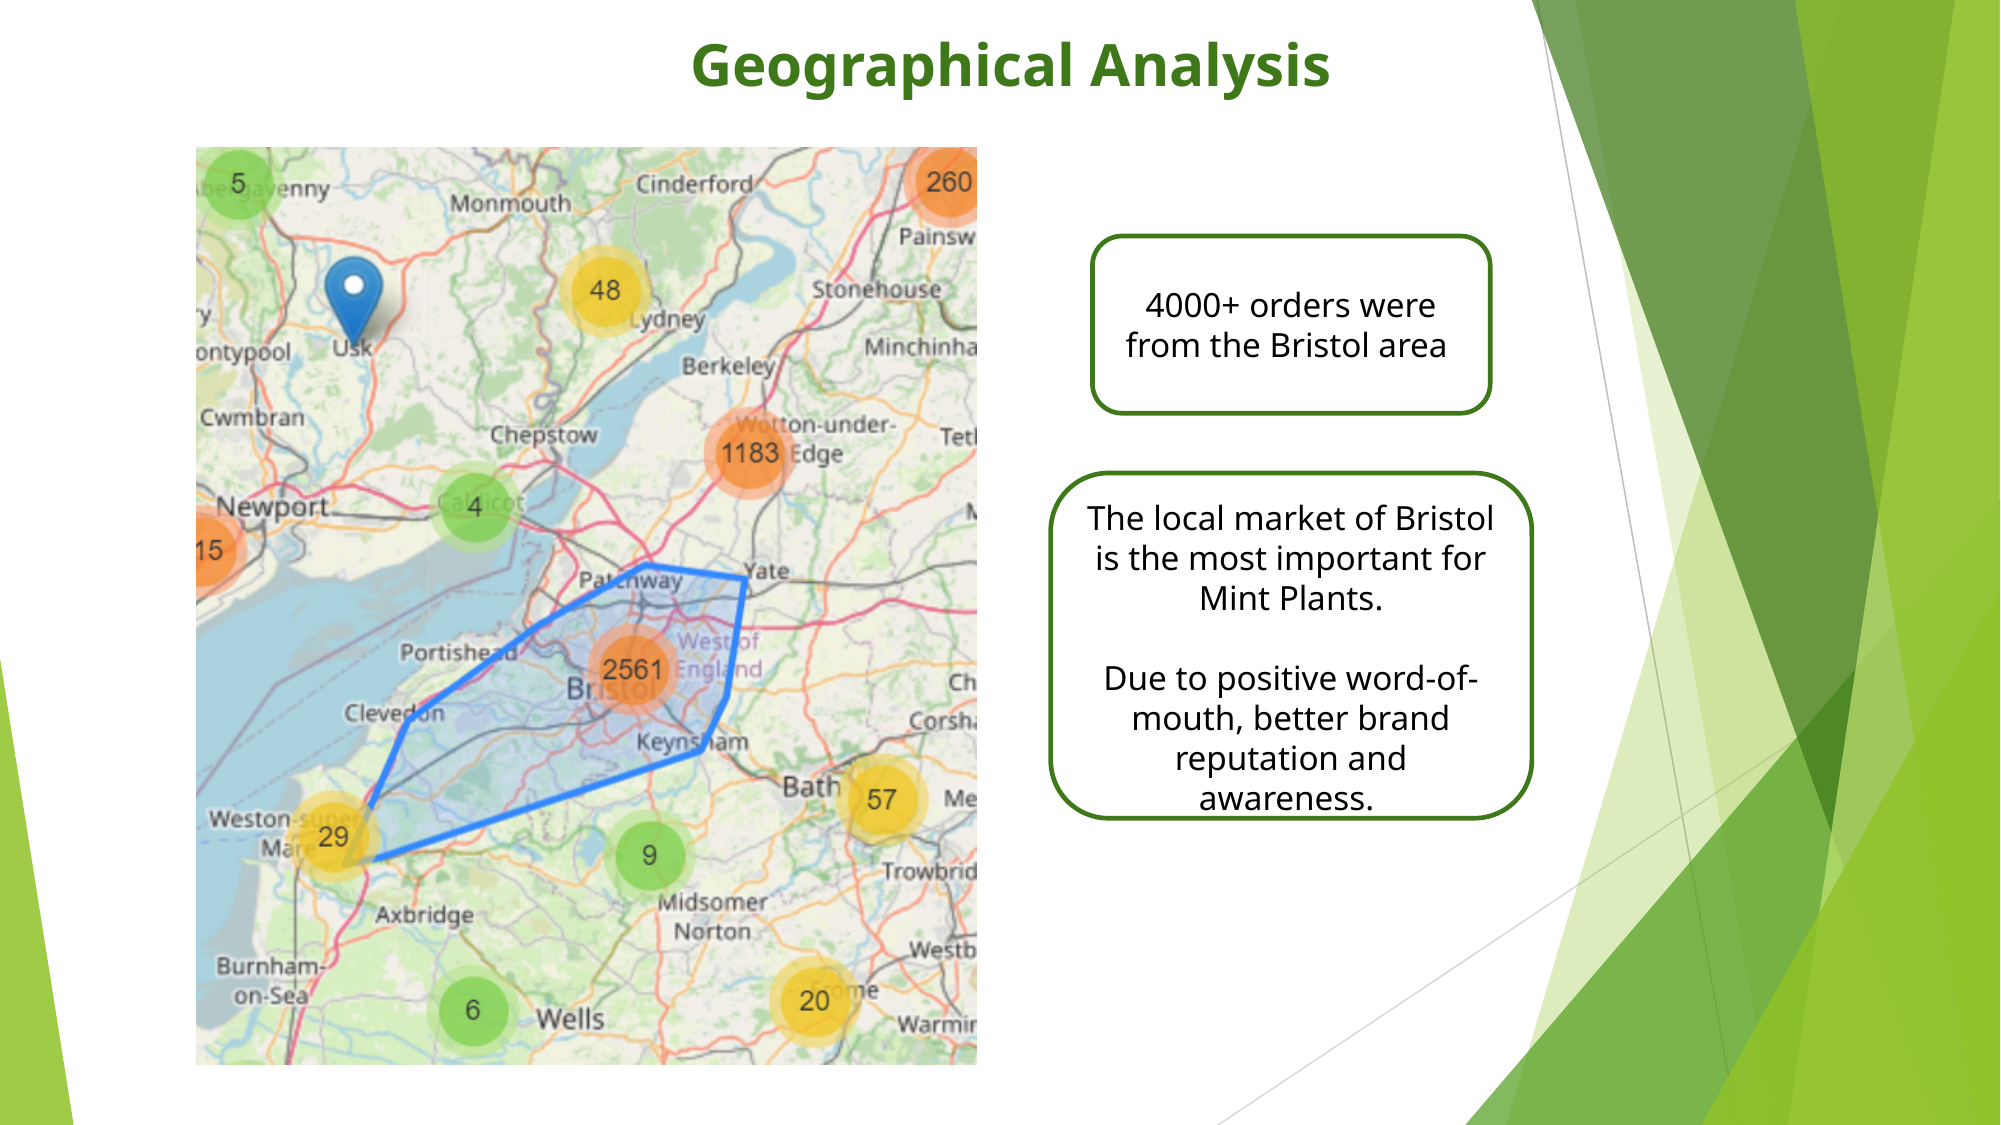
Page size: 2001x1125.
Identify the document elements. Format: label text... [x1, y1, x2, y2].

text_box 4000+ orders were from the Bristol area [1092, 236, 1491, 414]
text_box The local market of Bristol is the most important for Mint Plants. Due to positive word-of-mouth, better brand reputation and awareness. [1050, 473, 1532, 819]
picture [196, 147, 977, 1065]
text_box Geographical Analysis [568, 20, 1454, 107]
